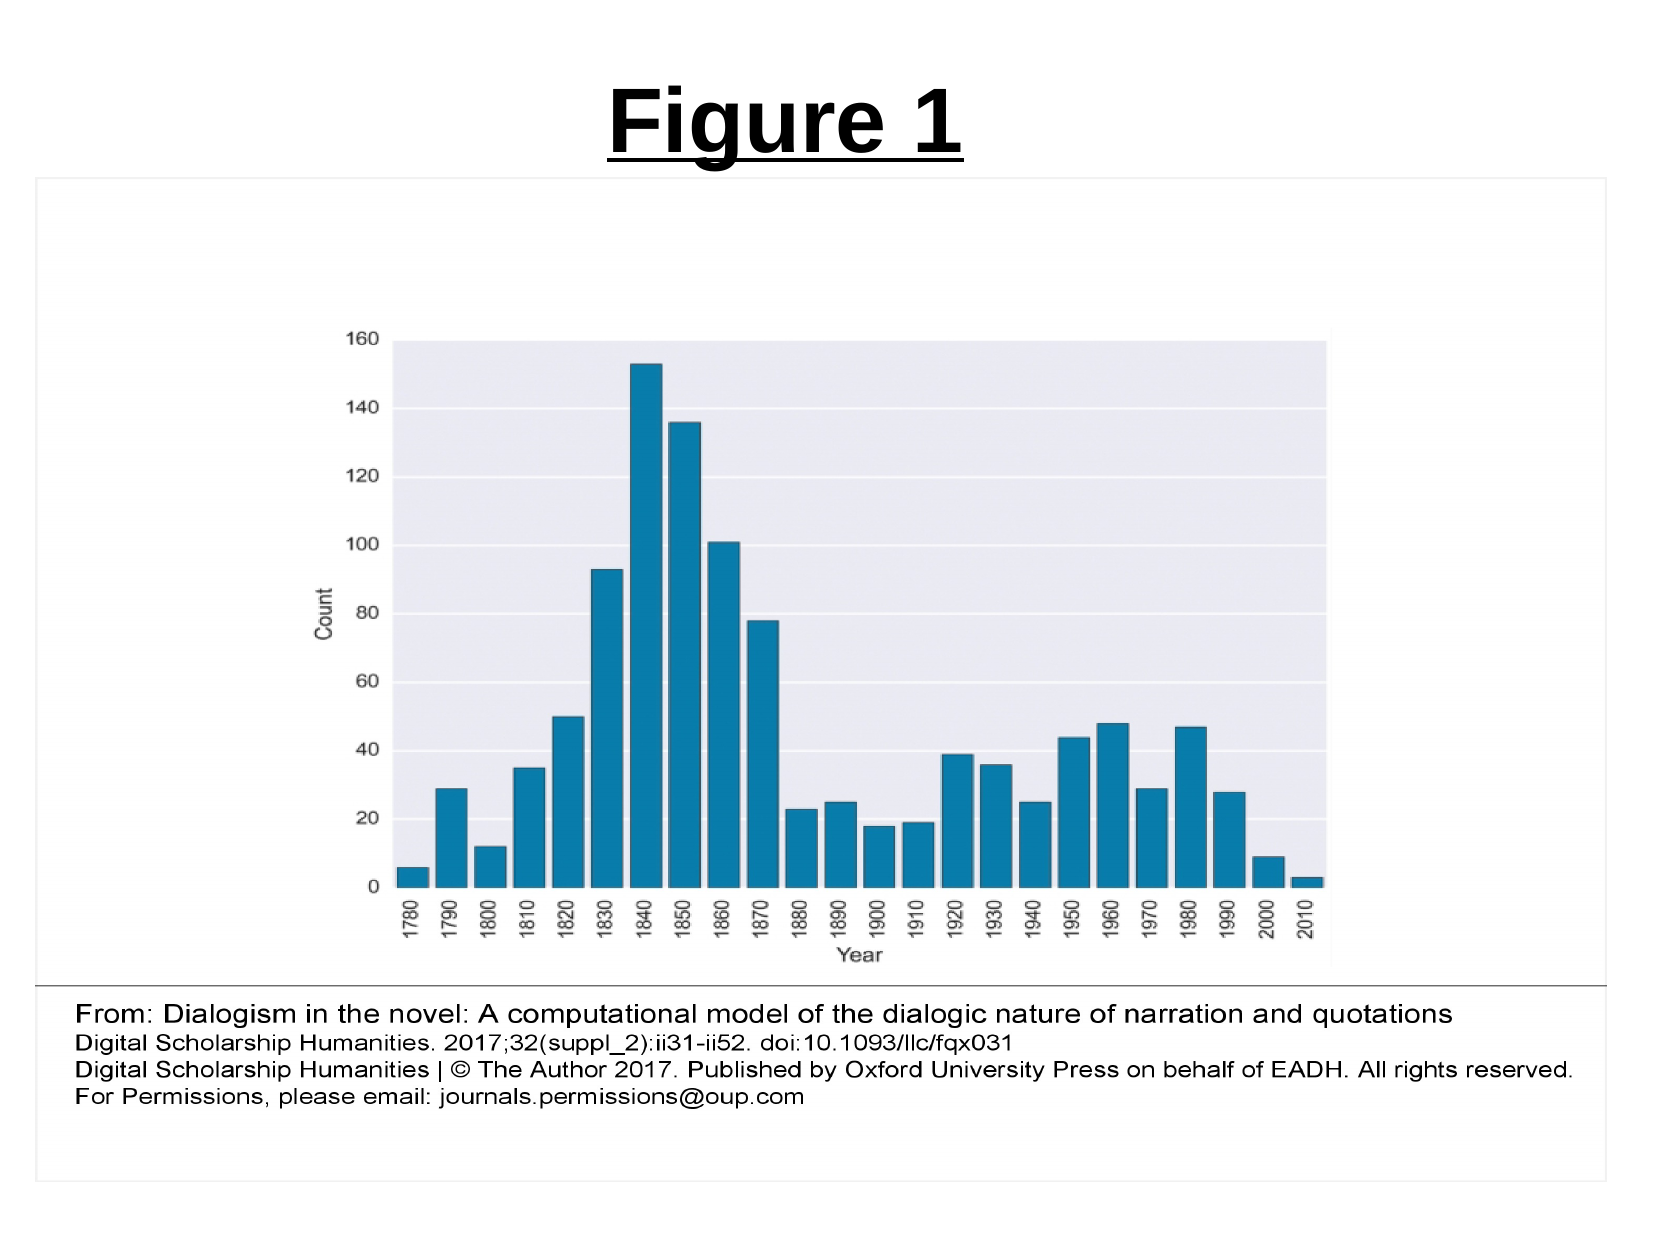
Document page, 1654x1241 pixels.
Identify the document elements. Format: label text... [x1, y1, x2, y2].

title Figure 1 [389, 52, 1182, 177]
picture [35, 177, 1607, 1182]
